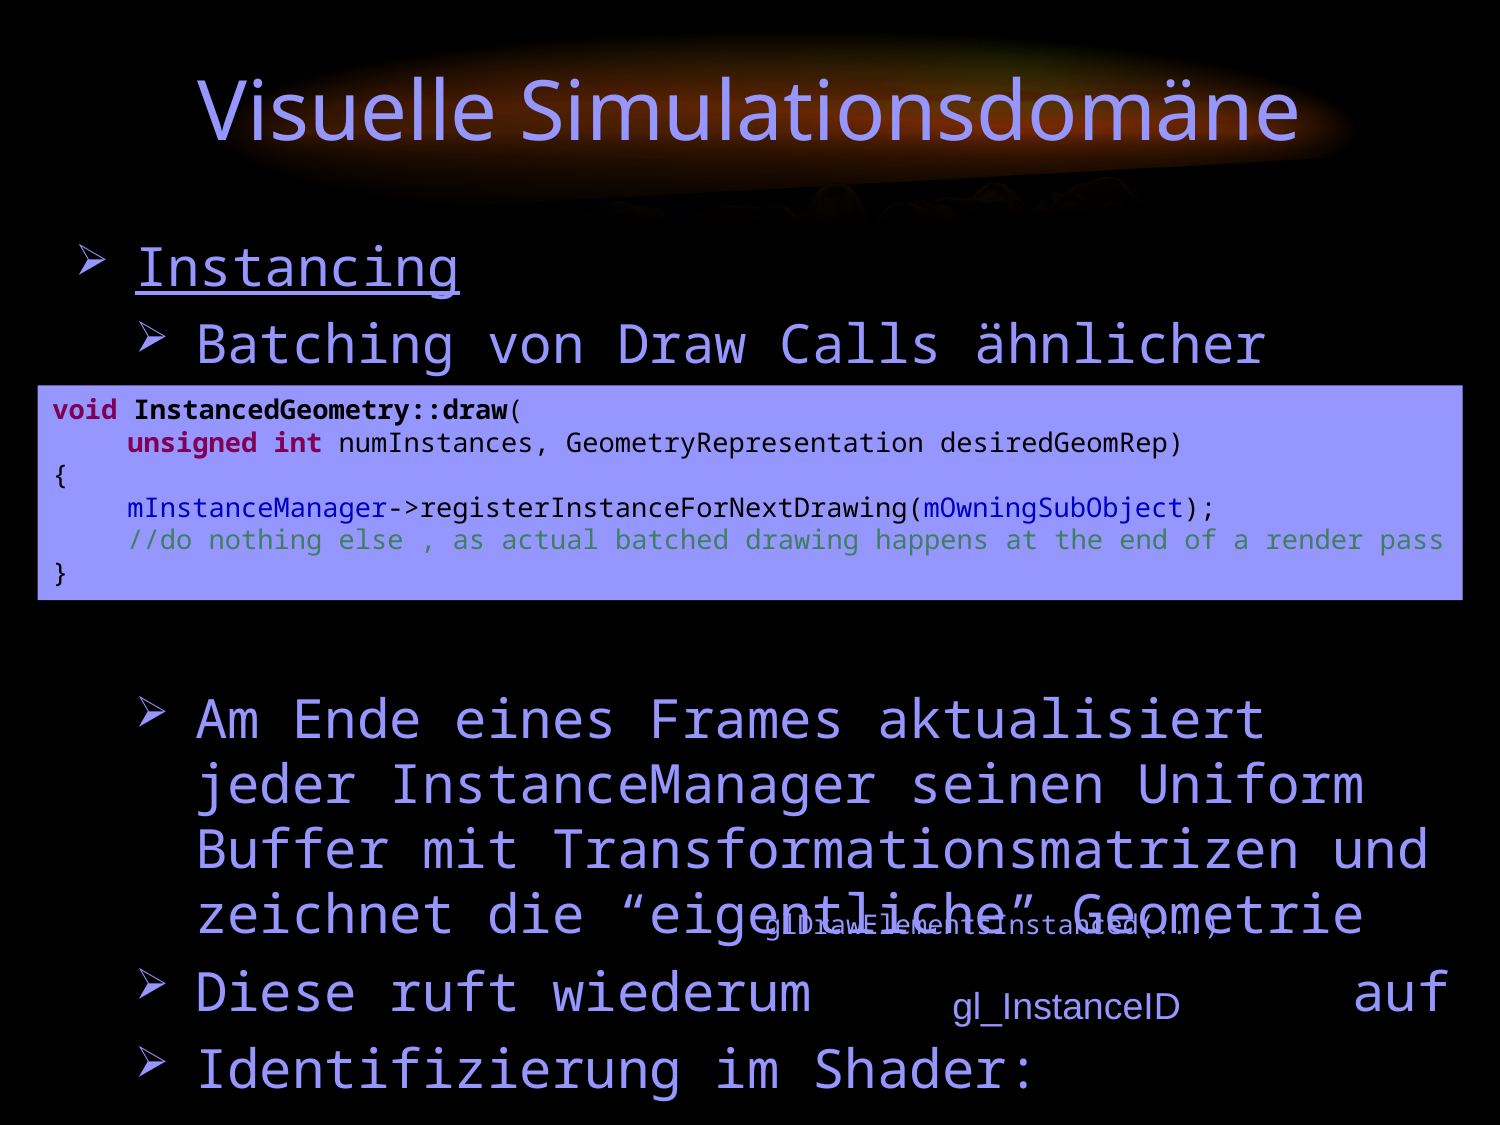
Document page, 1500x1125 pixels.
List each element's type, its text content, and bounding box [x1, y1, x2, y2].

text_box glDrawElementsInstanced(...) [750, 900, 1255, 948]
text_box Visuelle Simulationsdomäne [75, 0, 1426, 216]
text_box gl_InstanceID [937, 975, 1201, 1035]
text_box void InstancedGeometry::draw( unsigned int numInstances, GeometryRepresentation desiredGeomRep) { mInstanceManager->registerInstanceForNextDrawing(mOwningSubObject); //do nothing else , as actual batched drawing happens at the end of a render pass } [37, 385, 1463, 601]
text_box [112, 0, 1463, 224]
text_box Instancing Batching von Draw Calls ähnlicher Objekte Am Ende eines Frames aktualisiert jeder InstanceManager seinen Uniform Buffer mit Transformationsmatrizen und zeichnet die “eigentliche” Geometrie Diese ruft wiederum auf Identifizierung im Shader: [0, 224, 1471, 1088]
